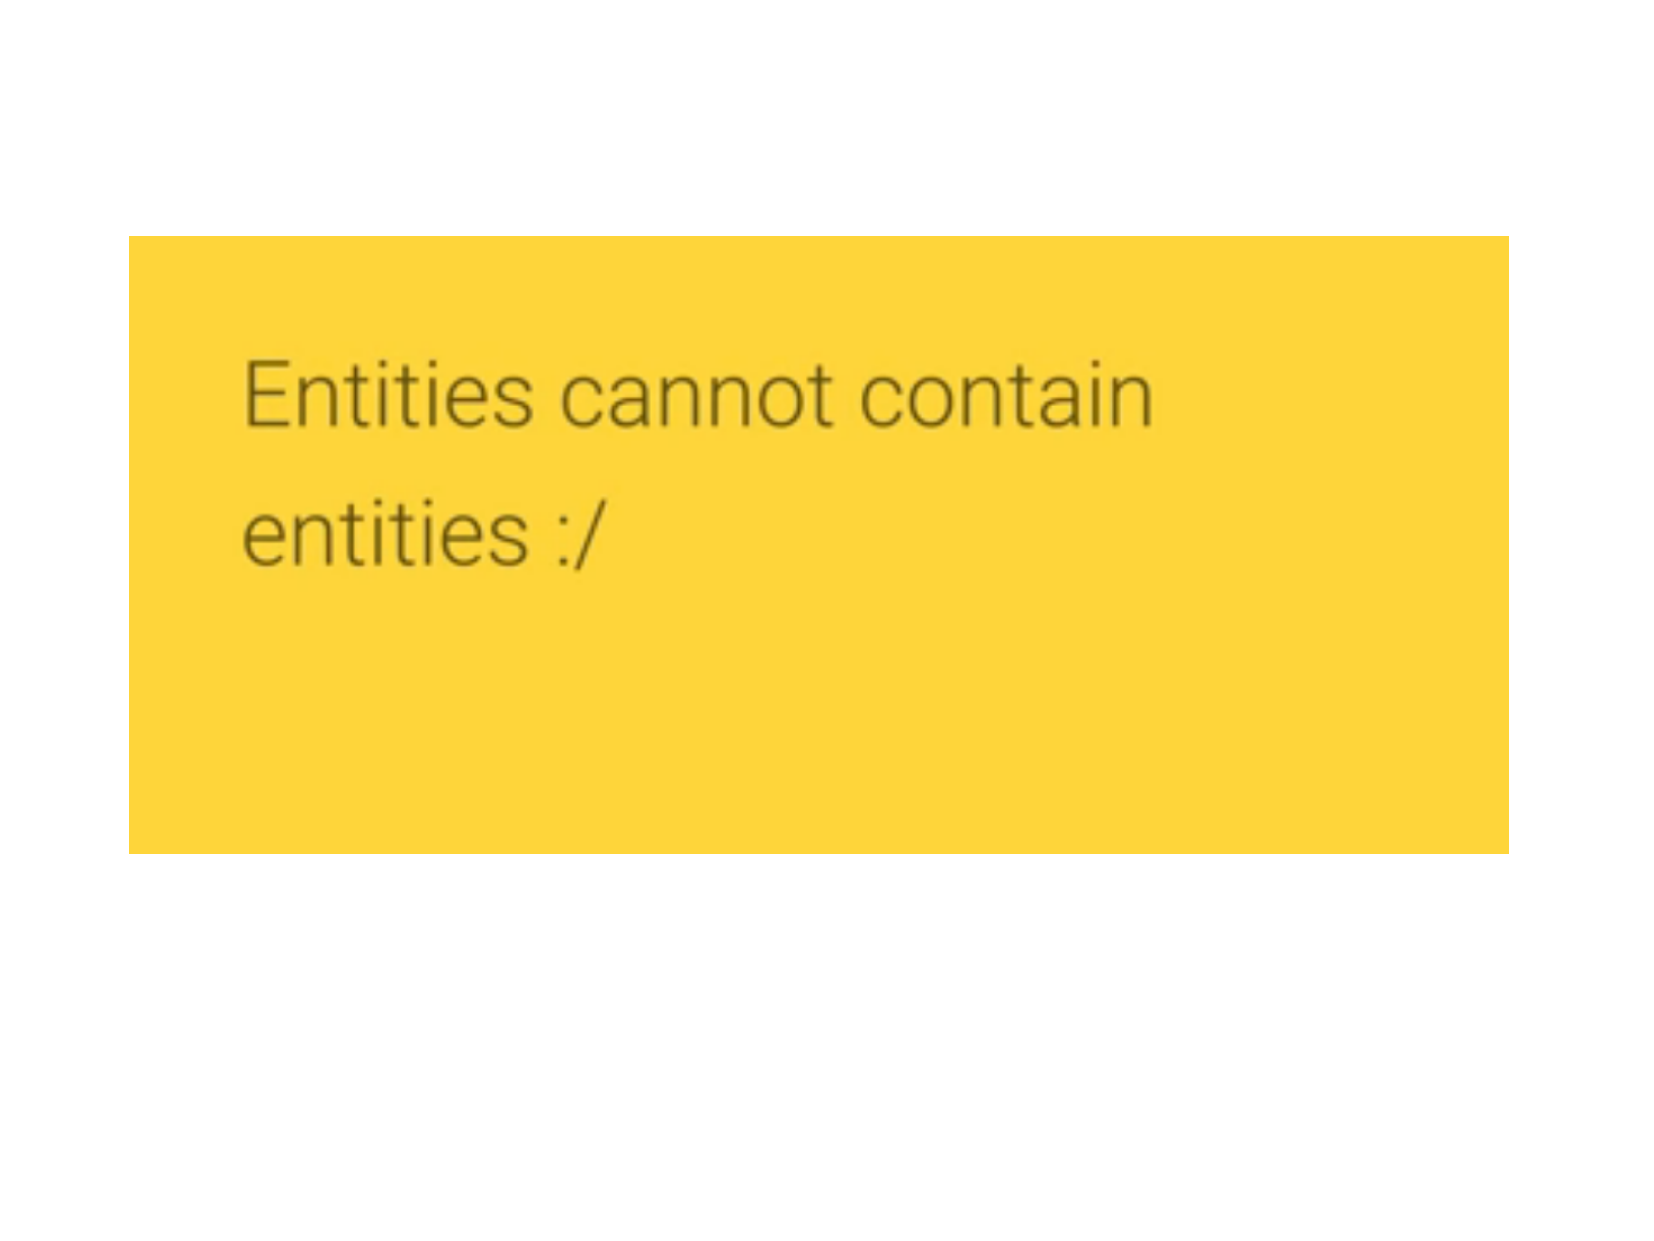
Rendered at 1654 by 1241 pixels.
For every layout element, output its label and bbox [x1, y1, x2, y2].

picture [129, 236, 1509, 854]
